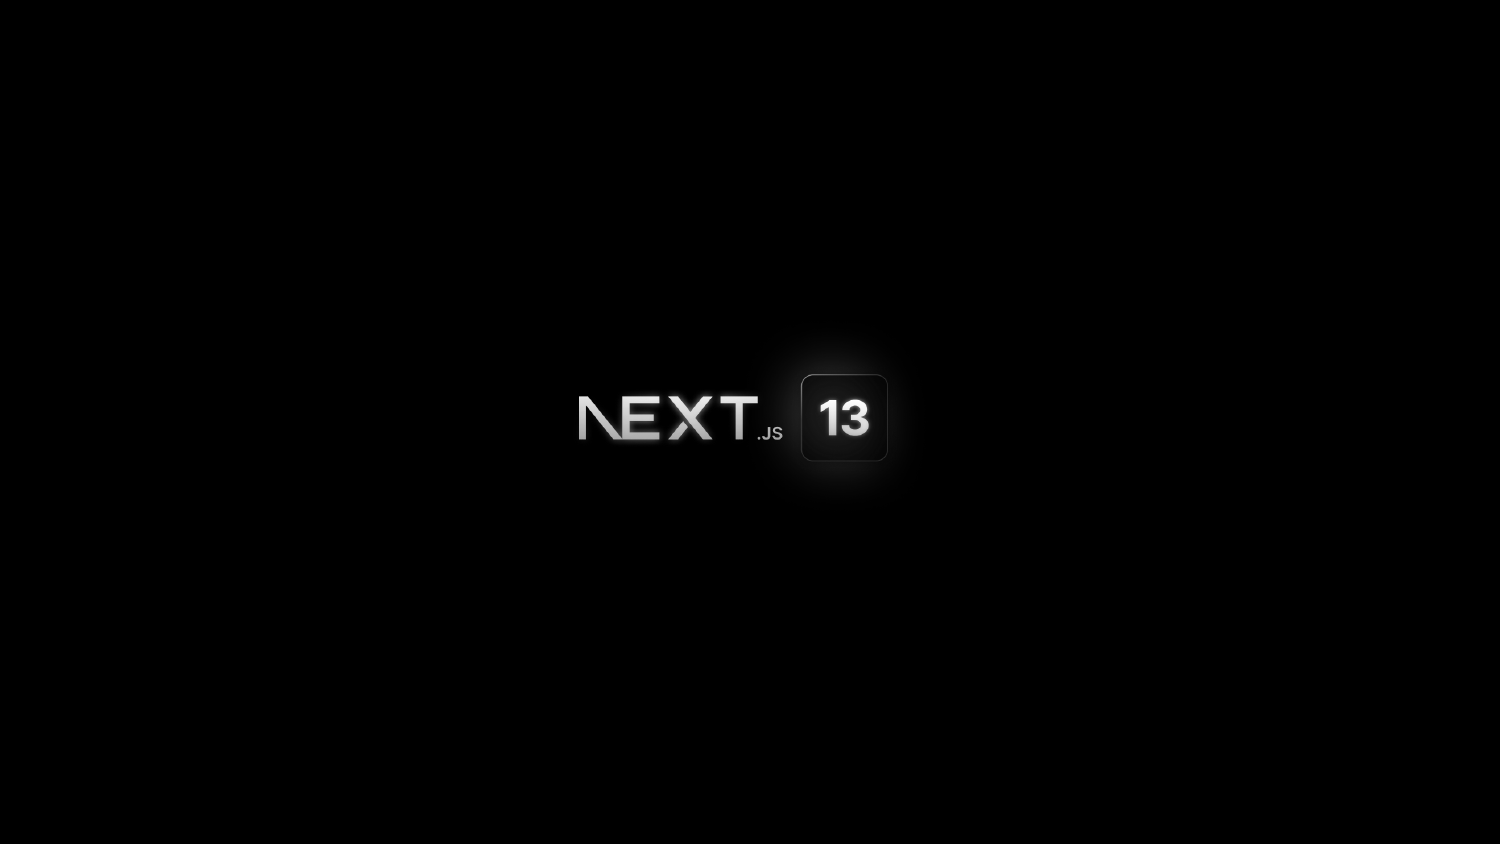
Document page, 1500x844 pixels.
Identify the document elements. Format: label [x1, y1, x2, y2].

picture [566, 309, 934, 518]
